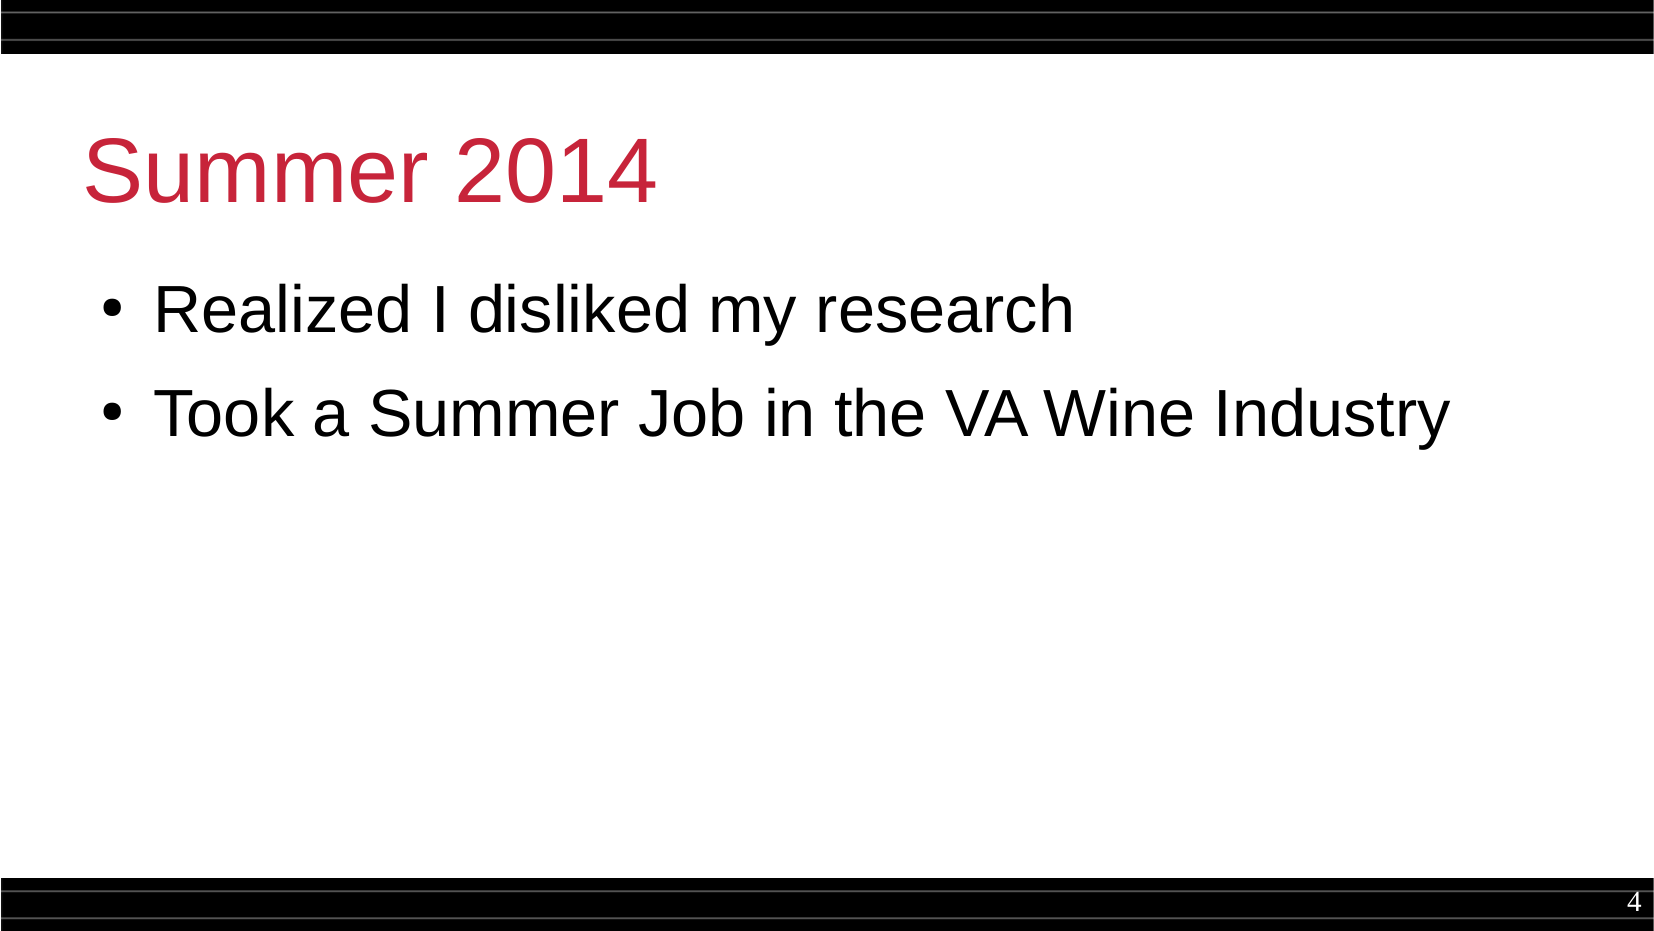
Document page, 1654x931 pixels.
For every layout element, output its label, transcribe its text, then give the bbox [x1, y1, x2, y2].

list Realized I disliked my research Took a Summer Job in the VA Wine Industry [82, 271, 1571, 758]
title Summer 2014 [82, 92, 1571, 249]
picture [1, 878, 1654, 931]
picture [1, 0, 1654, 54]
